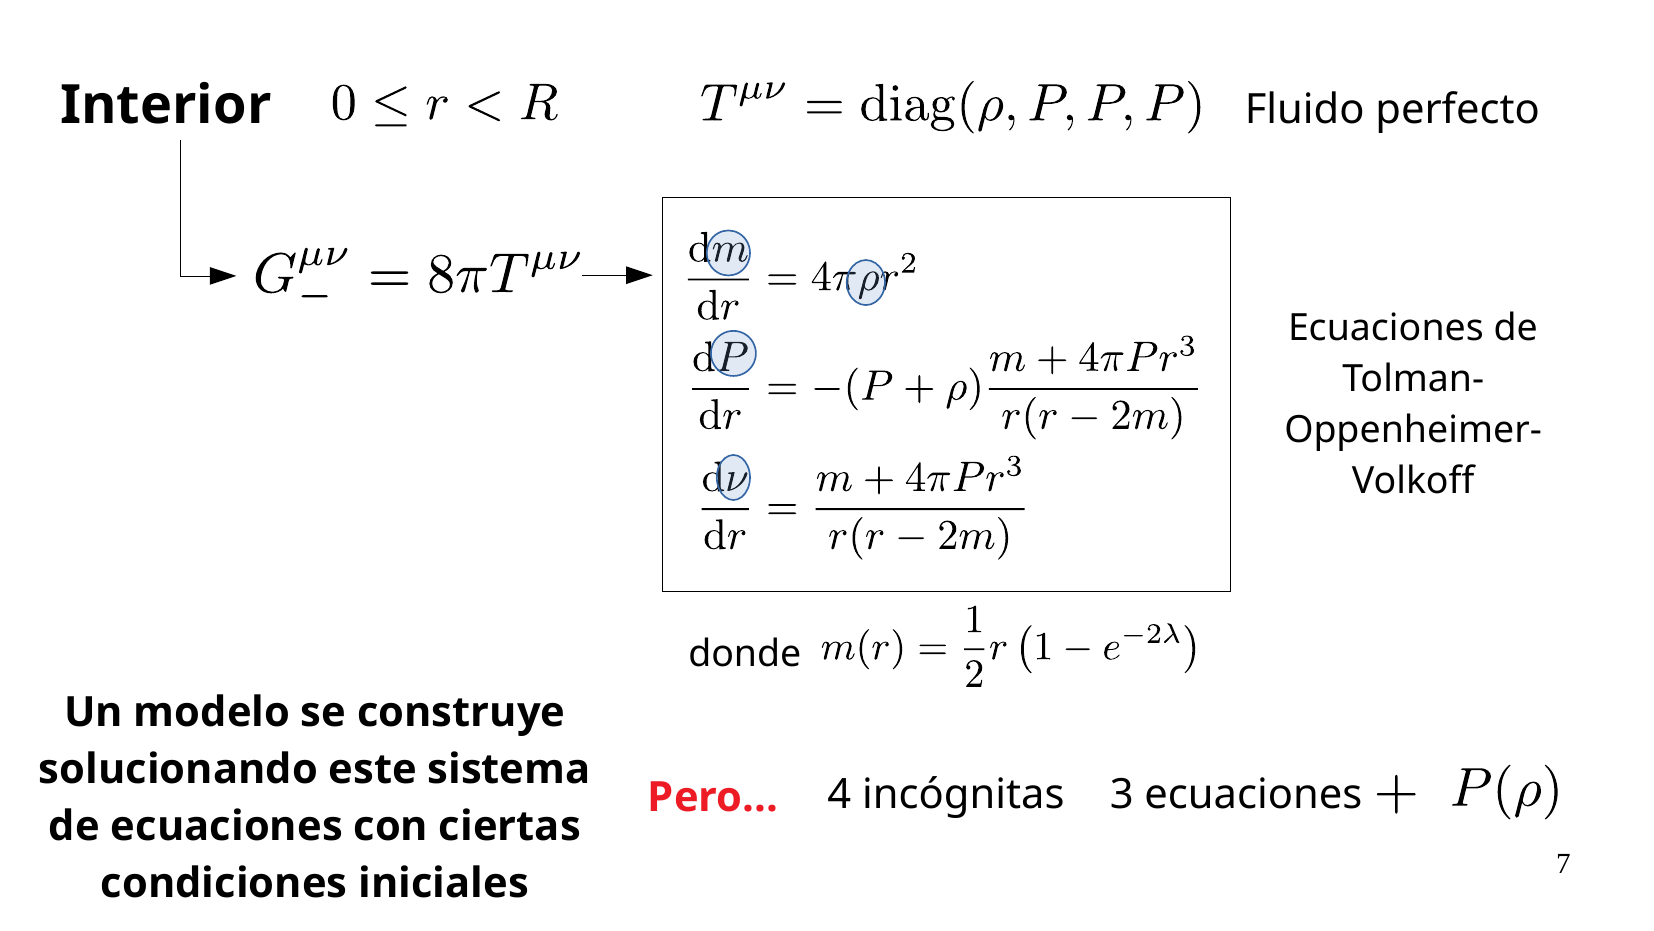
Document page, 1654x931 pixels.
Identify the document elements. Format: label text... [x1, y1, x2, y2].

text_box [701, 80, 1201, 134]
text_box donde [673, 619, 801, 679]
text_box Ecuaciones de Tolman-Oppenheimer-Volkoff [1248, 292, 1579, 486]
text_box 3 ecuaciones [1095, 755, 1396, 821]
text_box [332, 83, 558, 127]
text_box [1376, 774, 1416, 814]
text_box [255, 247, 581, 304]
text_box Pero... [633, 759, 829, 827]
text_box Fluido perfecto [1230, 71, 1591, 137]
text_box [662, 197, 1231, 592]
title Interior [60, 68, 301, 137]
text_box [821, 605, 1196, 687]
title Un modelo se construye solucionando este sistema de ecuaciones con ciertas condiciones iniciales [30, 665, 601, 925]
text_box [1451, 764, 1558, 820]
text_box 4 incógnitas [812, 755, 1083, 821]
